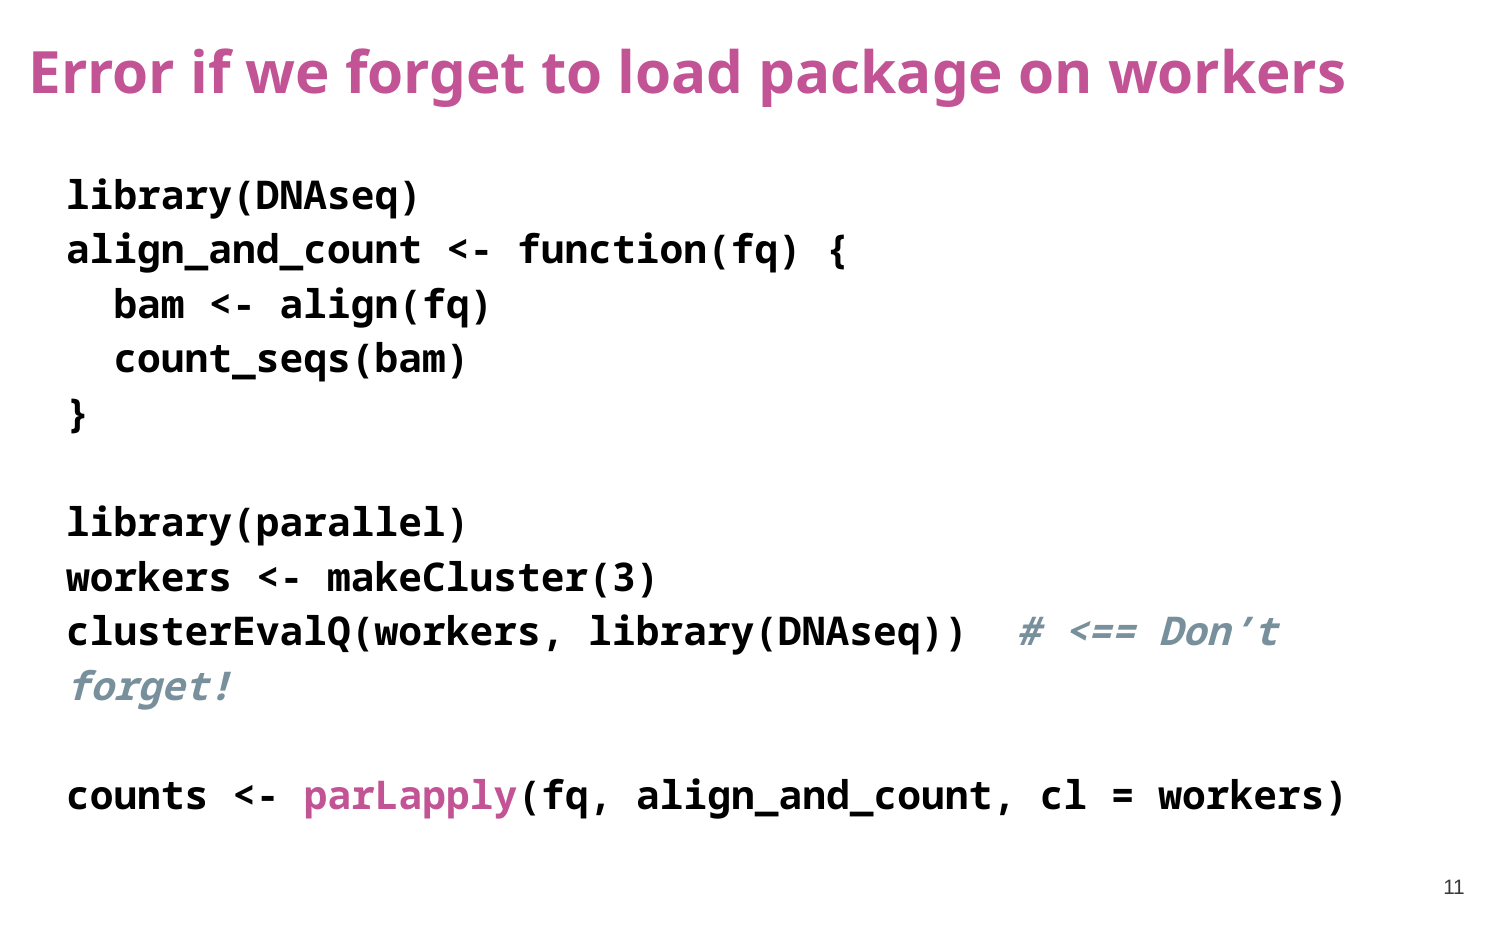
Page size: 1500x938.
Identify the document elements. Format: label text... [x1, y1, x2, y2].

slide_number <number> [1389, 849, 1480, 922]
title Error if we forget to load package on workers [13, 20, 1480, 136]
list library(DNAseq) align_and_count <- function(fq) { bam <- align(fq) count_seqs(bam) } library(parallel) workers <- makeCluster(3) clusterEvalQ(workers, library(DNAseq)) # <== Don’t forget! counts <- parLapply(fq, align_and_count, cl = workers) [51, 147, 1449, 418]
